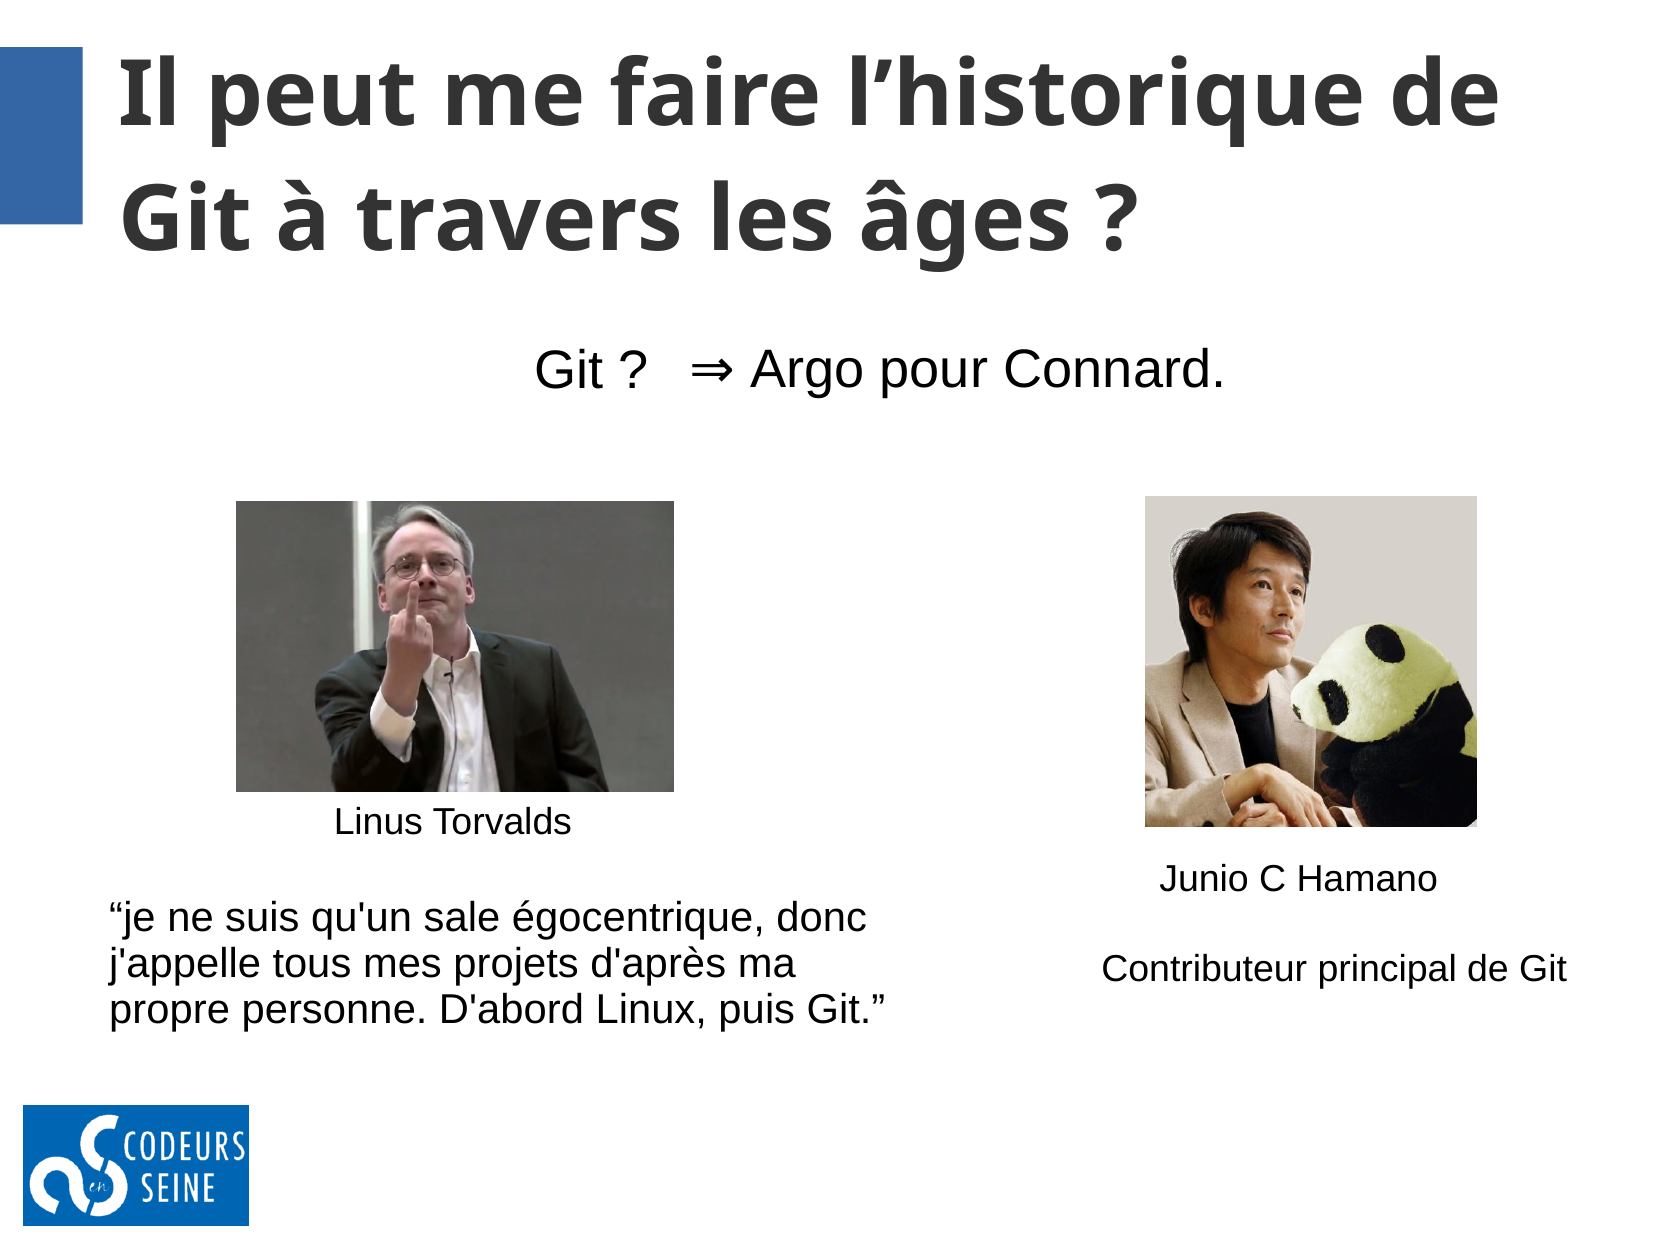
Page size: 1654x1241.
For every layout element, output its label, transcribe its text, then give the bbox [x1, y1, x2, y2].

text_box Linus Torvalds [318, 793, 591, 893]
picture [236, 501, 674, 792]
text_box Contributeur principal de Git [1086, 940, 1595, 1004]
text_box Junio C Hamano [1144, 850, 1453, 908]
text_box “je ne suis qu'un sale égocentrique, donc j'appelle tous mes projets d'après ma propre personne. D'abord Linux, puis Git.” [94, 885, 922, 1041]
text_box Git ? [519, 332, 686, 408]
title Il peut me faire l’historique de Git à travers les âges ? [118, 45, 1571, 260]
picture [1145, 496, 1477, 827]
text_box ⇒ Argo pour Connard. [674, 330, 1300, 407]
picture [23, 1105, 249, 1226]
